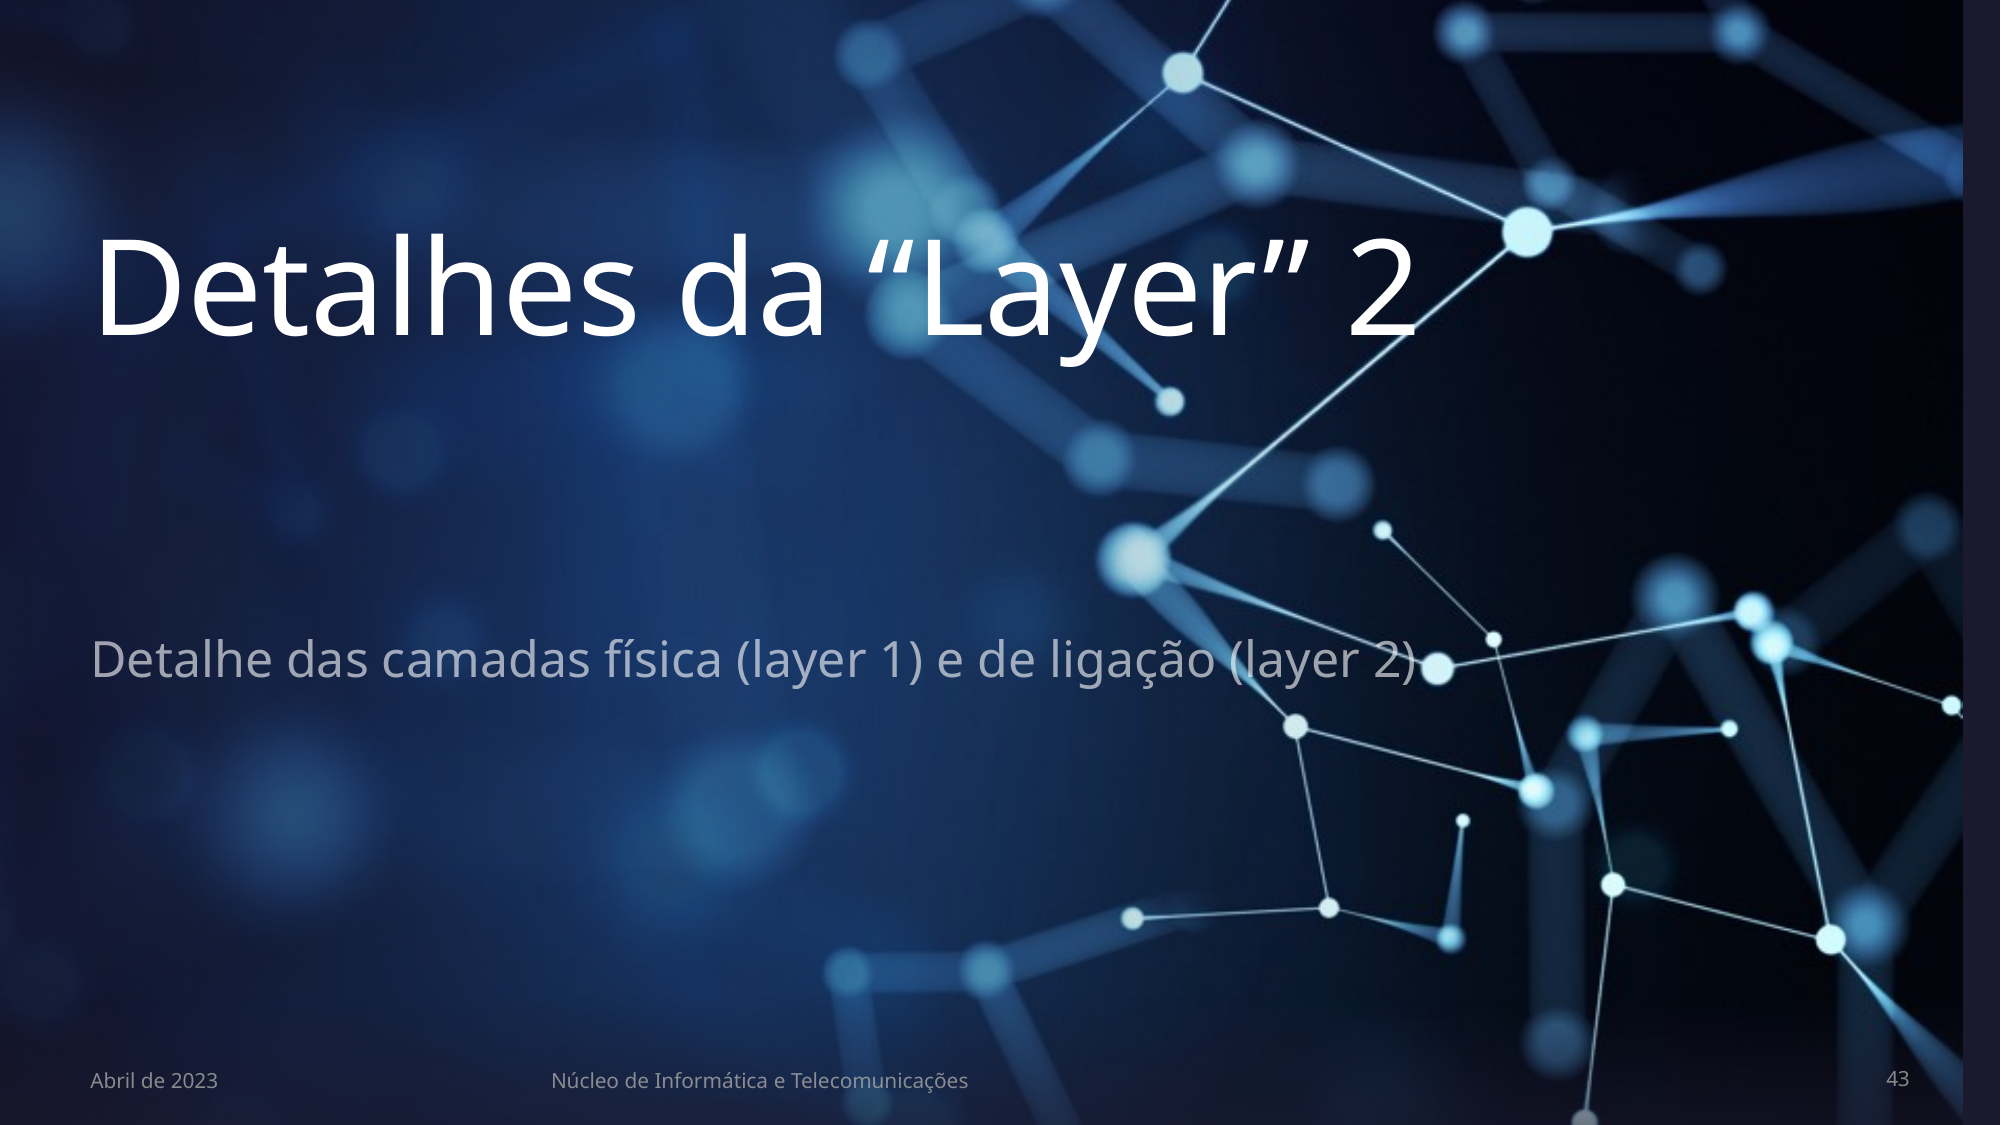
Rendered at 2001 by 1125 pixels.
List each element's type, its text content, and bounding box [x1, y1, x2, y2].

picture [1477, 0, 1963, 947]
text_box [0, 0, 2000, 1125]
subtitle Detalhe das camadas física (layer 1) e de ligação (layer 2) [90, 627, 1448, 704]
slide_number <número> [1632, 1067, 1910, 1093]
slide_number Abril de 2023 [90, 1067, 522, 1093]
footer Núcleo de Informática e Telecomunicações [551, 1067, 1598, 1093]
title Detalhes da “Layer” 2 [90, 90, 1632, 362]
